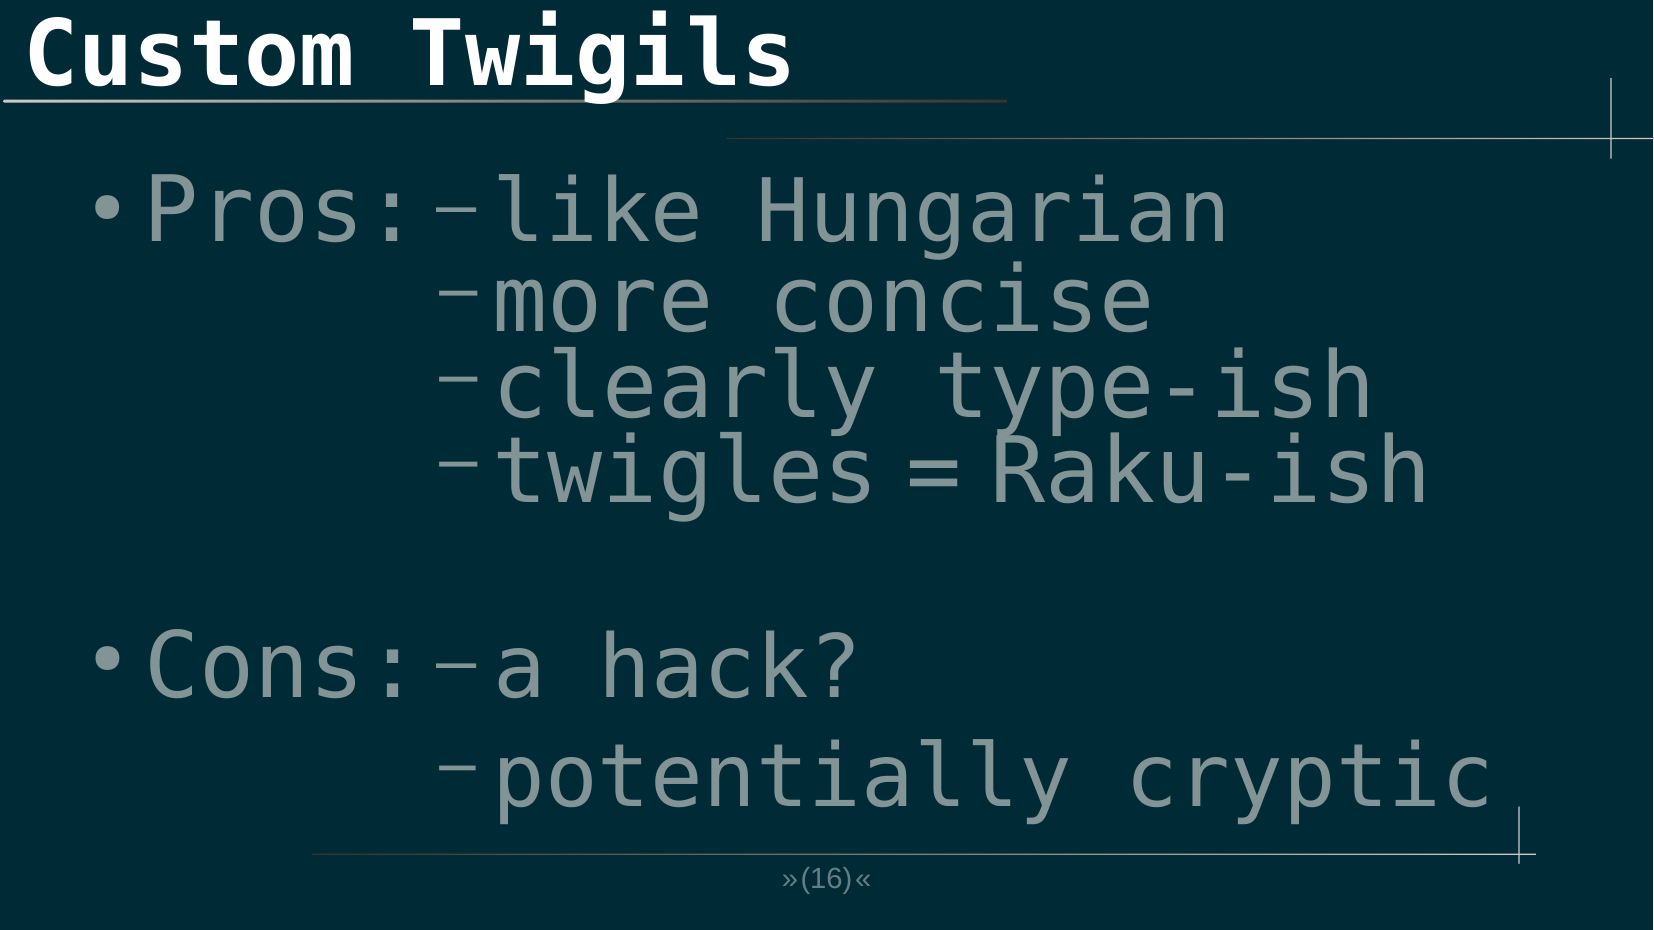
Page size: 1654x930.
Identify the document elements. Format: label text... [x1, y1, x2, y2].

title Custom Twigils [23, 0, 1588, 108]
list Pros: – like Hungarian more concise clearly type-ish twigles = Raku-ish Cons: – a hack? potentially cryptic [0, 98, 1569, 826]
